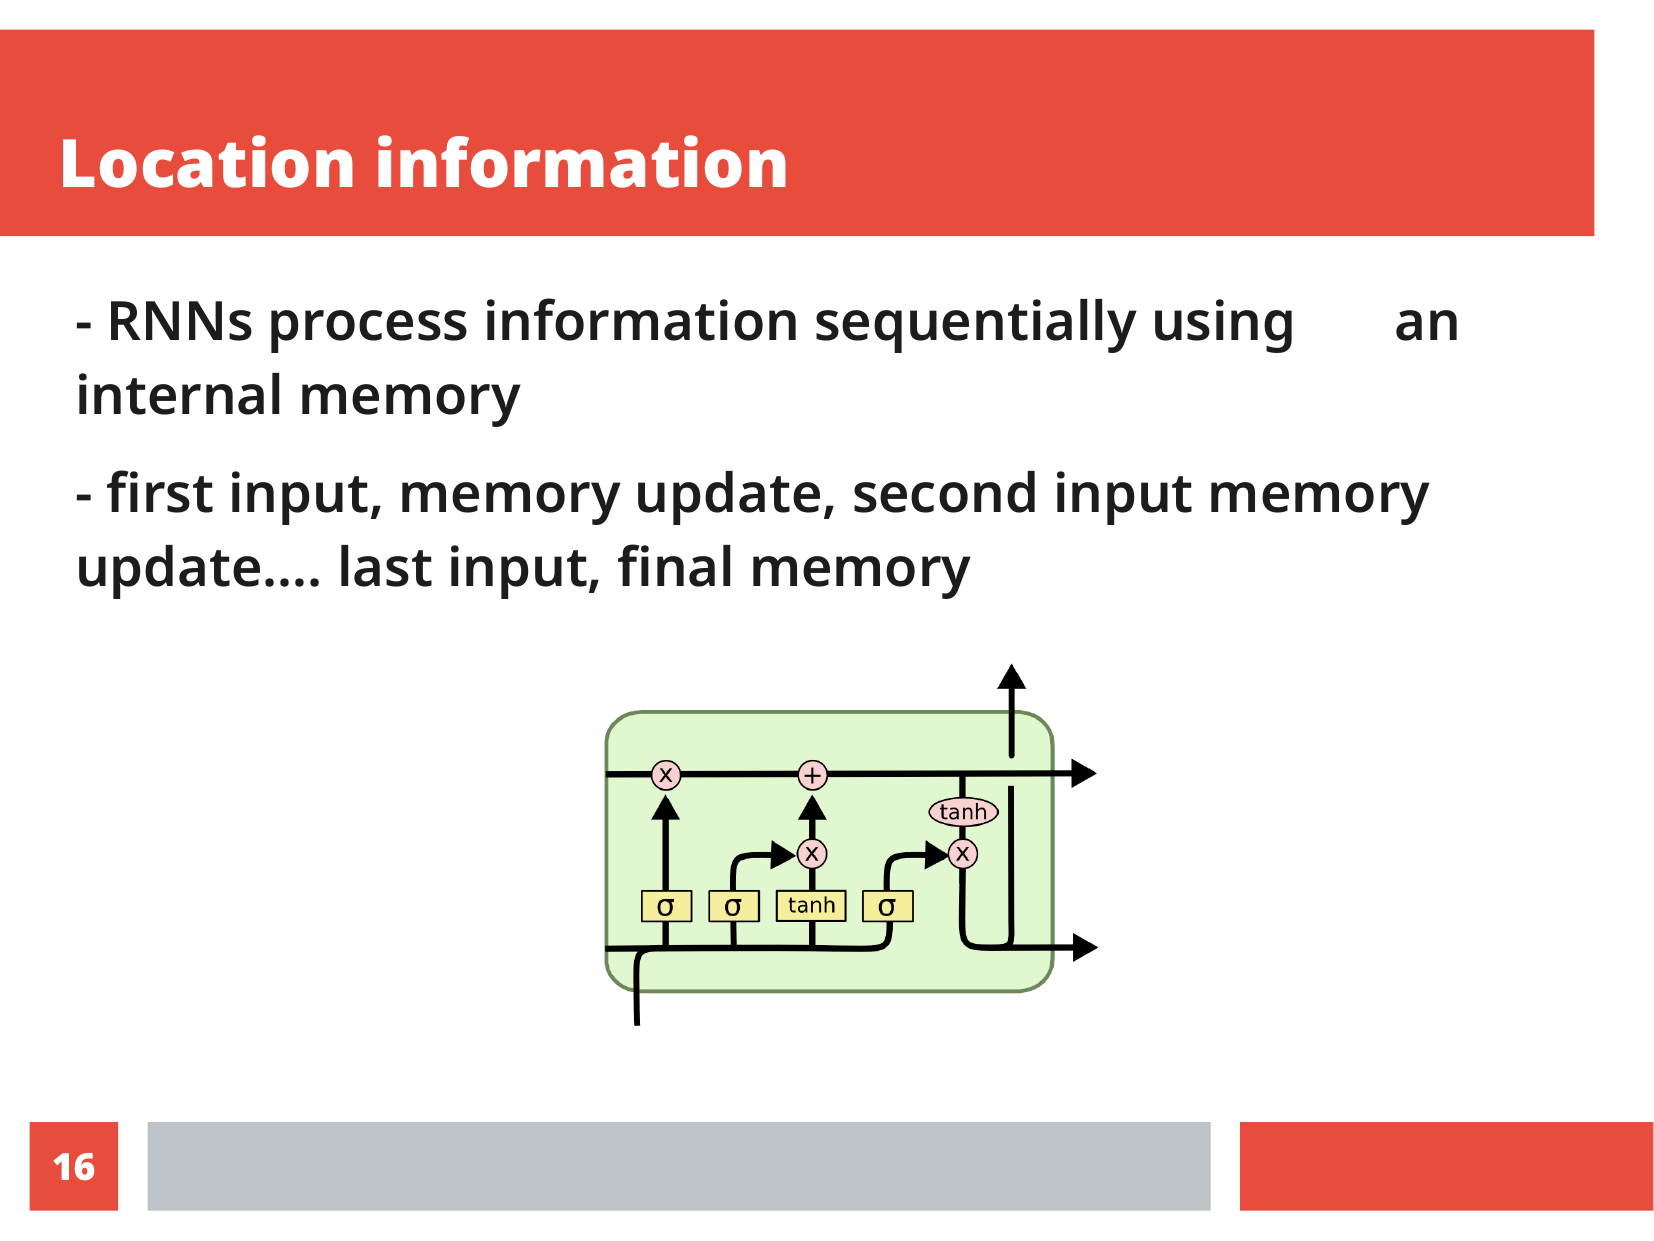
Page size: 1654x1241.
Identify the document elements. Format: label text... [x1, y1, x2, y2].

list - RNNs process information sequentially using an internal memory - first input, memory update, second input memory update…. last input, final memory [75, 282, 1581, 1051]
picture [540, 614, 1126, 1070]
title Location information [59, 59, 1595, 207]
